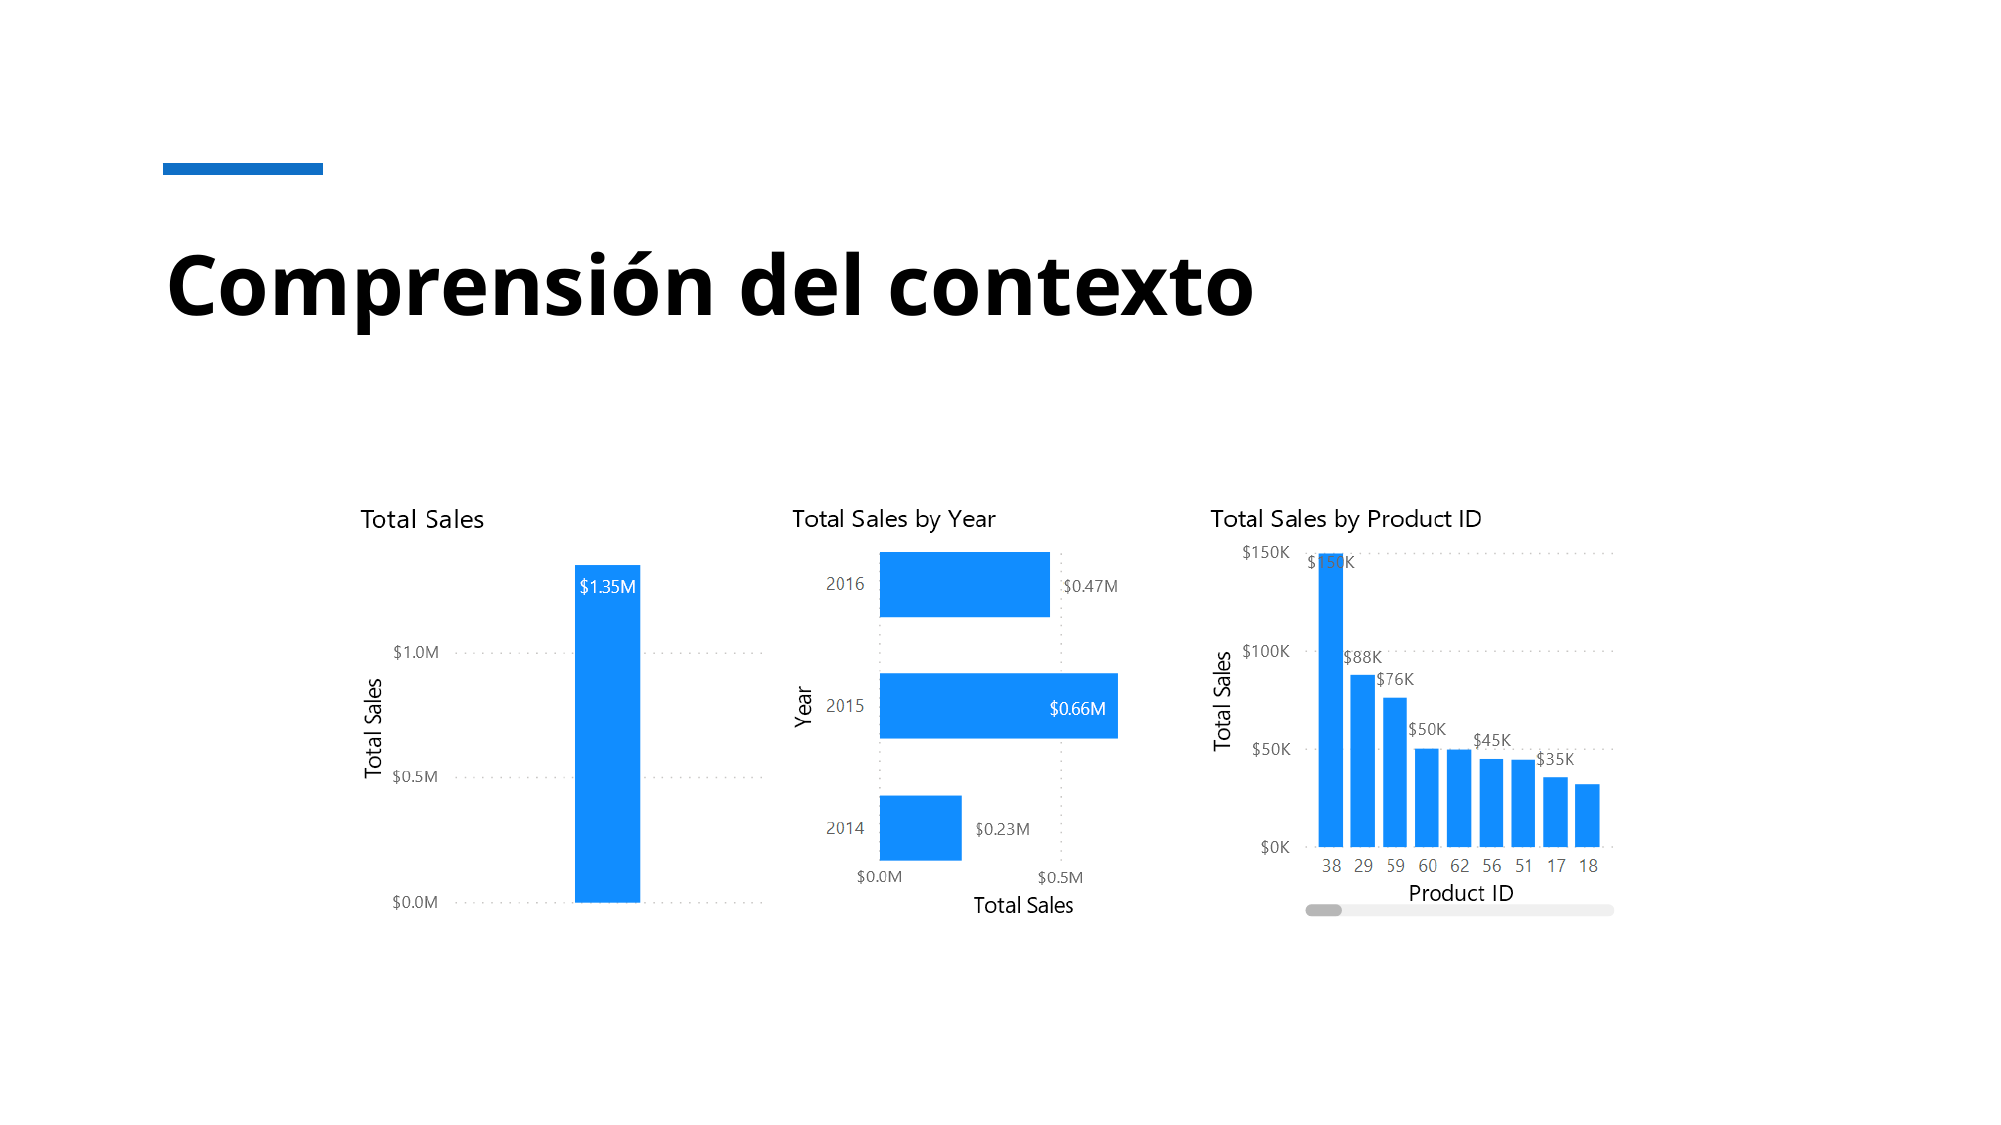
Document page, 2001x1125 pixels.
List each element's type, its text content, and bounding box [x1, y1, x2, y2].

picture [336, 467, 1664, 975]
title Comprensión del contexto [150, 224, 1851, 441]
